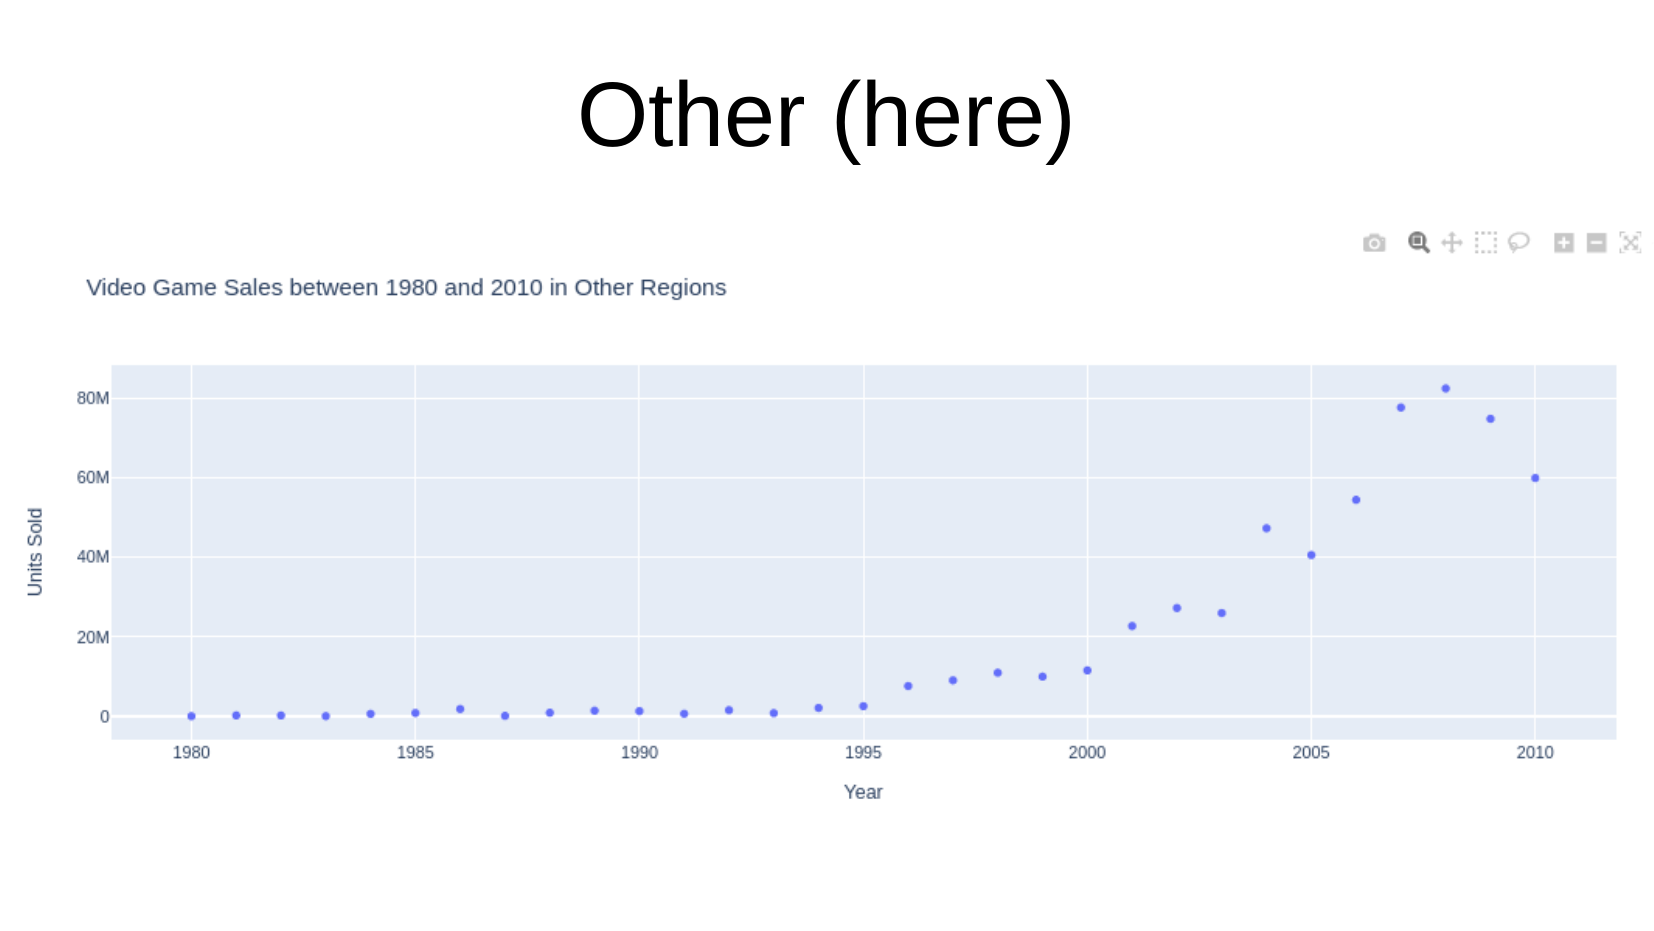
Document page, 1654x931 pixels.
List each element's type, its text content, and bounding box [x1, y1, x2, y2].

title Other (here) [82, 37, 1571, 193]
picture [0, 210, 1654, 827]
